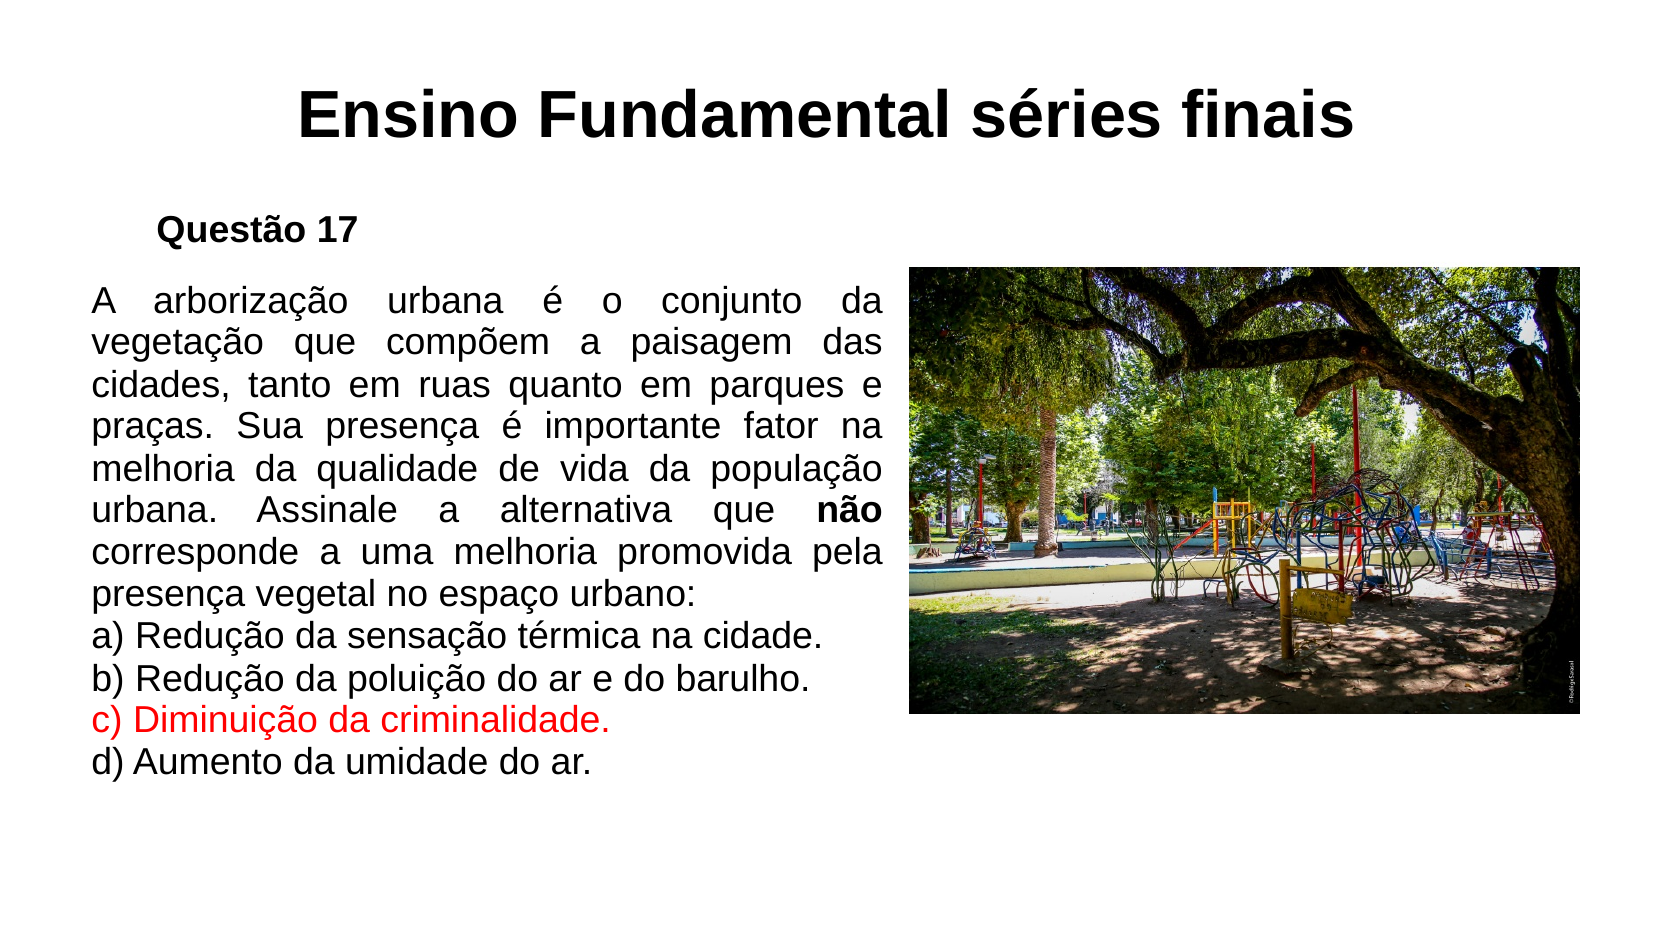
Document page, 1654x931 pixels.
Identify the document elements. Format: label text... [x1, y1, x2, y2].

text_box A arborização urbana é o conjunto da vegetação que compõem a paisagem das cidades, tanto em ruas quanto em parques e praças. Sua presença é importante fator na melhoria da qualidade de vida da população urbana. Assinale a alternativa que não corresponde a uma melhoria promovida pela presença vegetal no espaço urbano: a) Redução da sensação térmica na cidade. b) Redução da poluição do ar e do barulho. c) Diminuição da criminalidade. d) Aumento da umidade do ar. [76, 271, 898, 917]
text_box Questão 17 [141, 200, 839, 258]
title Ensino Fundamental séries finais [82, 37, 1571, 193]
picture [909, 247, 1580, 733]
